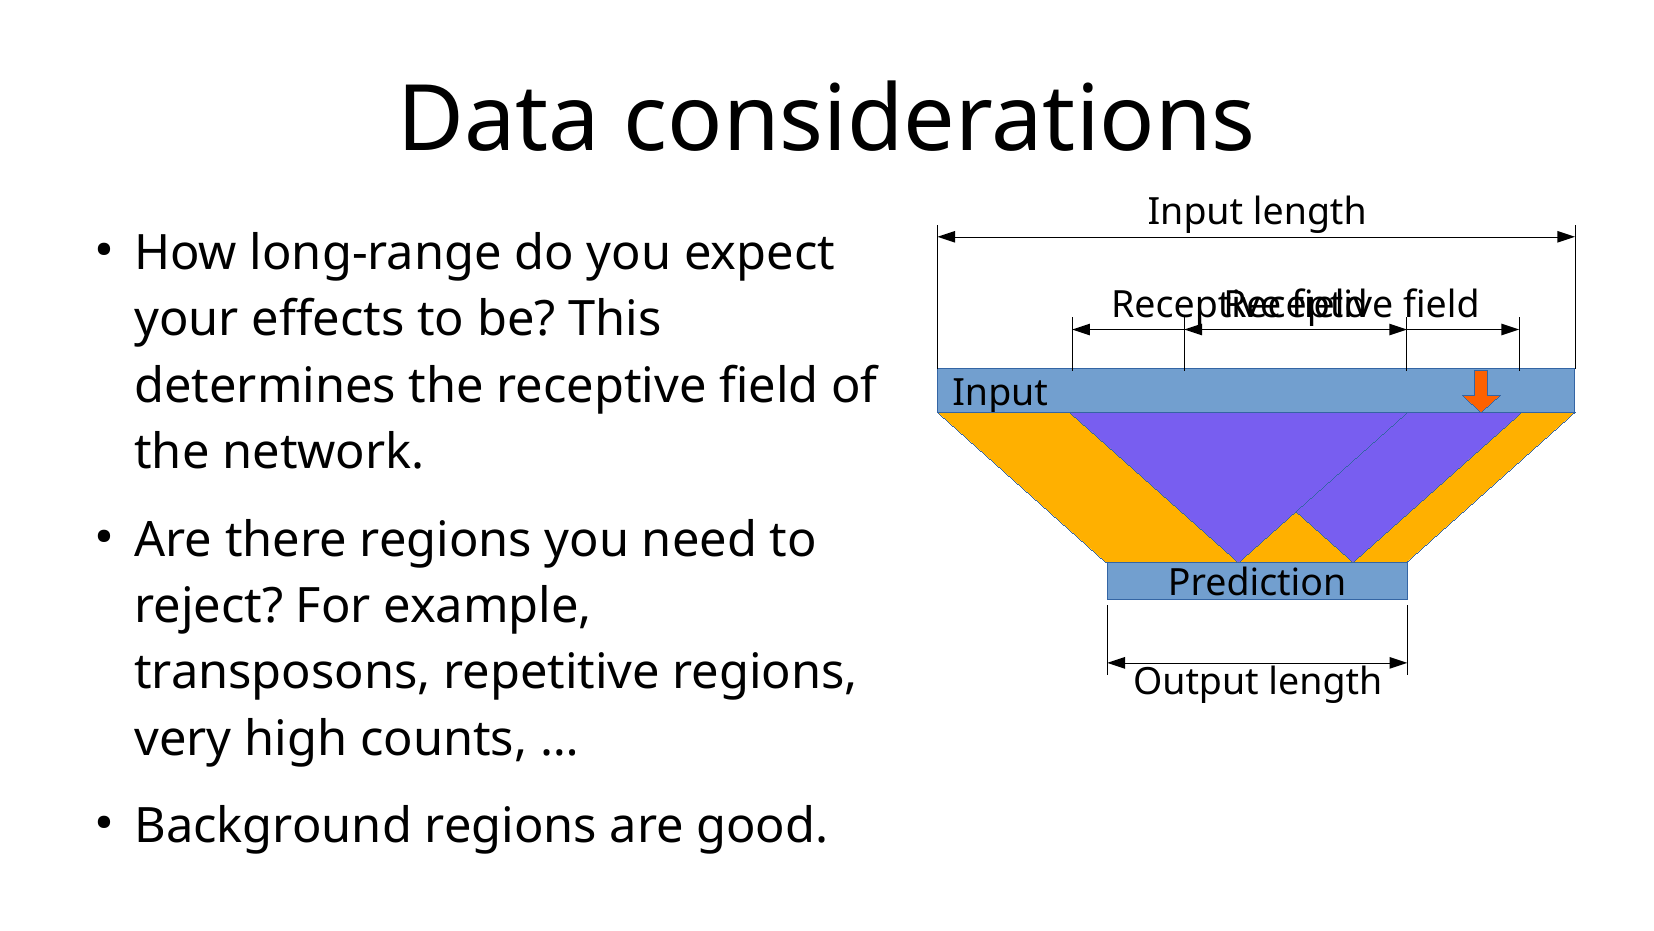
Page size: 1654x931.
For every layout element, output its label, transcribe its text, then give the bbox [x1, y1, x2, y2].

title Data considerations [82, 37, 1571, 193]
list How long-range do you expect your effects to be? This determines the receptive field of the network. Are there regions you need to reject? For example, transposons, repetitive regions, very high counts, … Background regions are good. [82, 217, 901, 863]
text_box Input [937, 368, 1575, 412]
text_box Input [994, 387, 1006, 403]
text_box [937, 370, 1576, 563]
text_box Prediction [1107, 562, 1408, 600]
